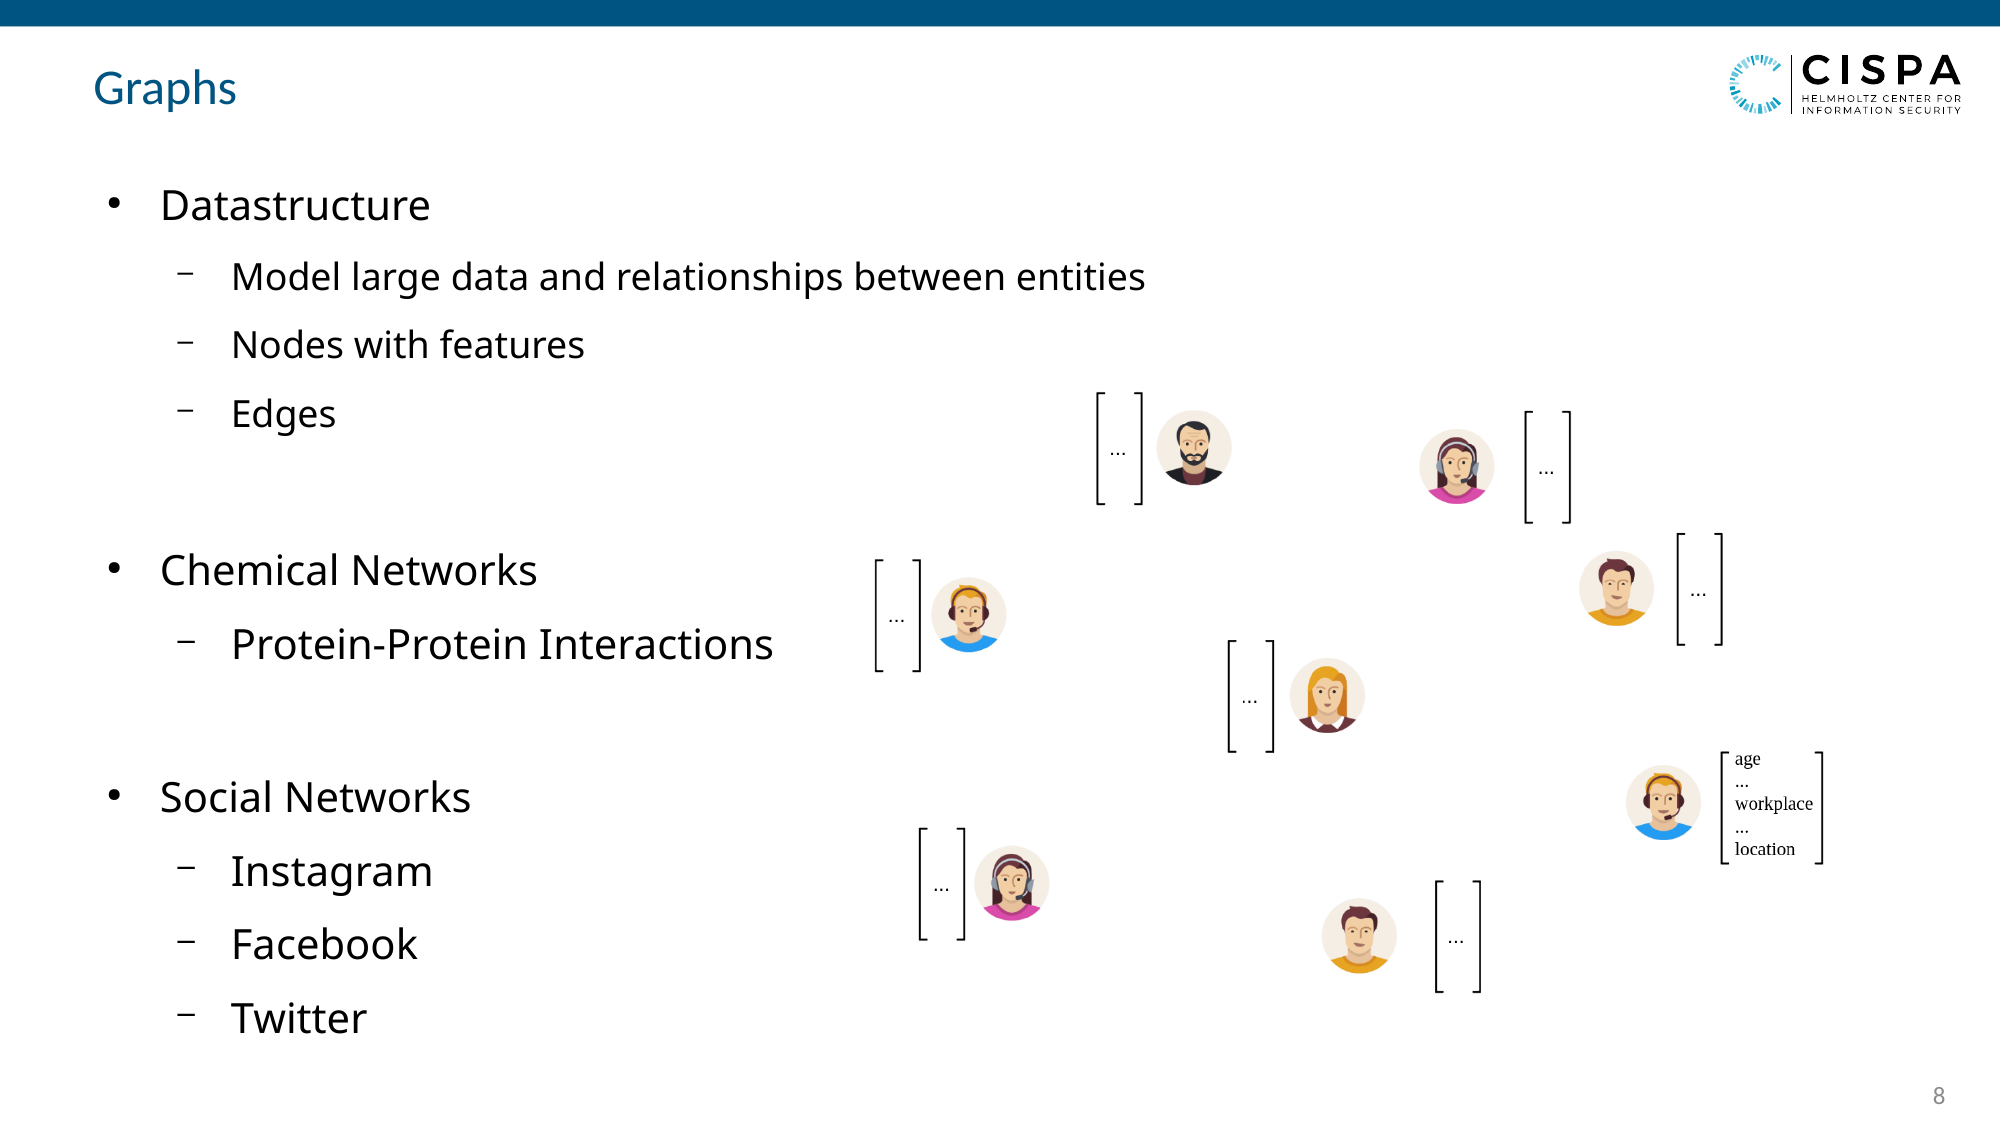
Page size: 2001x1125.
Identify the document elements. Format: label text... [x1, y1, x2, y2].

slide_number <number> [1870, 1065, 1961, 1125]
list Datastructure Model large data and relationships between entities Nodes with features Edges Chemical Networks Protein-Protein Interactions Social Networks Instagram Facebook Twitter [78, 173, 1922, 1027]
title Graphs [78, 38, 1699, 131]
